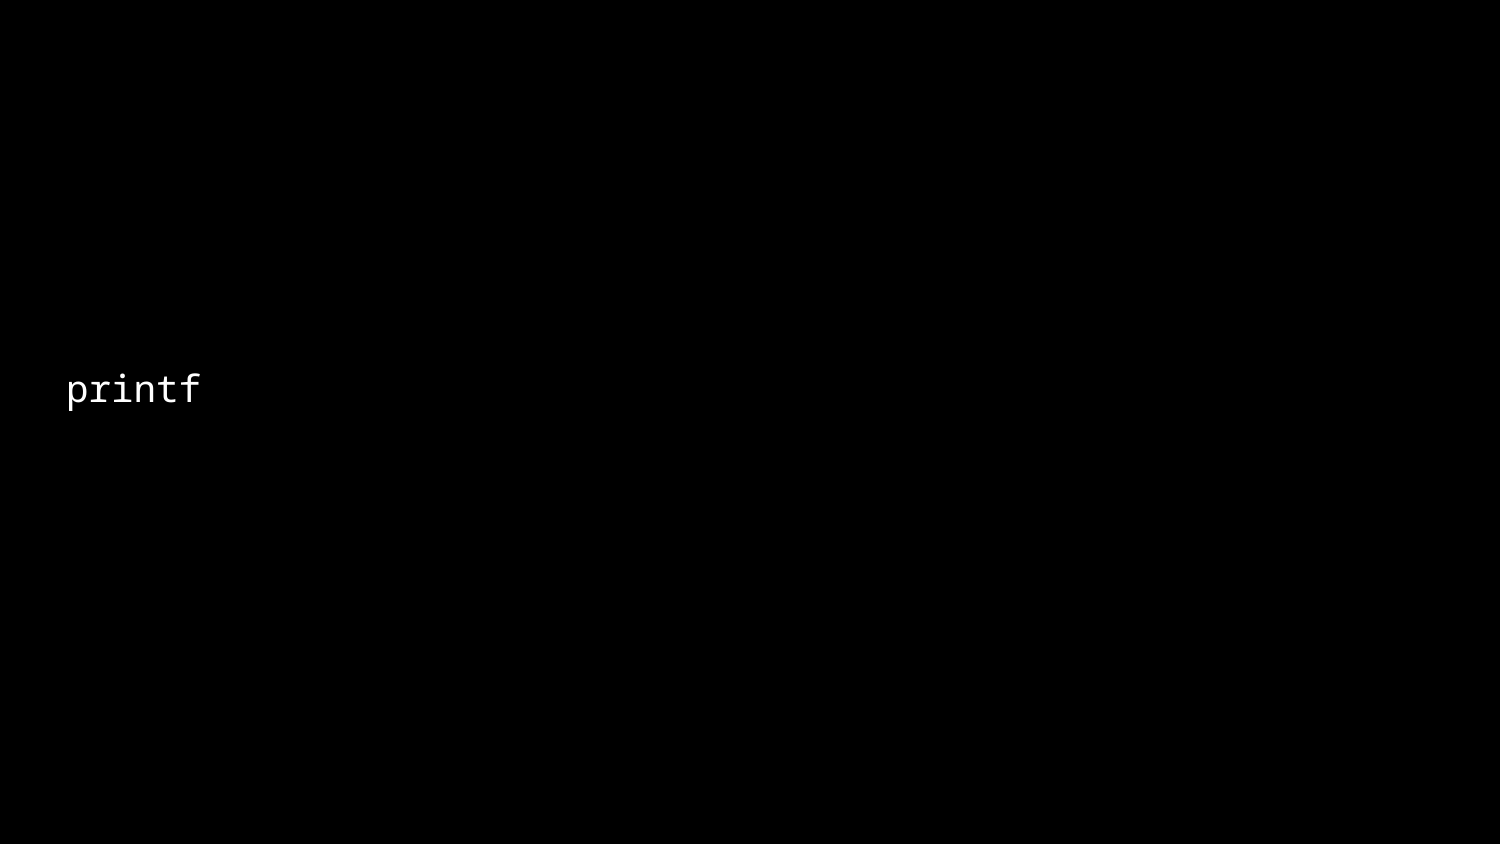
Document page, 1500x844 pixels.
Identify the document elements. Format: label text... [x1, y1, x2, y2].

list printf [51, 189, 1449, 750]
